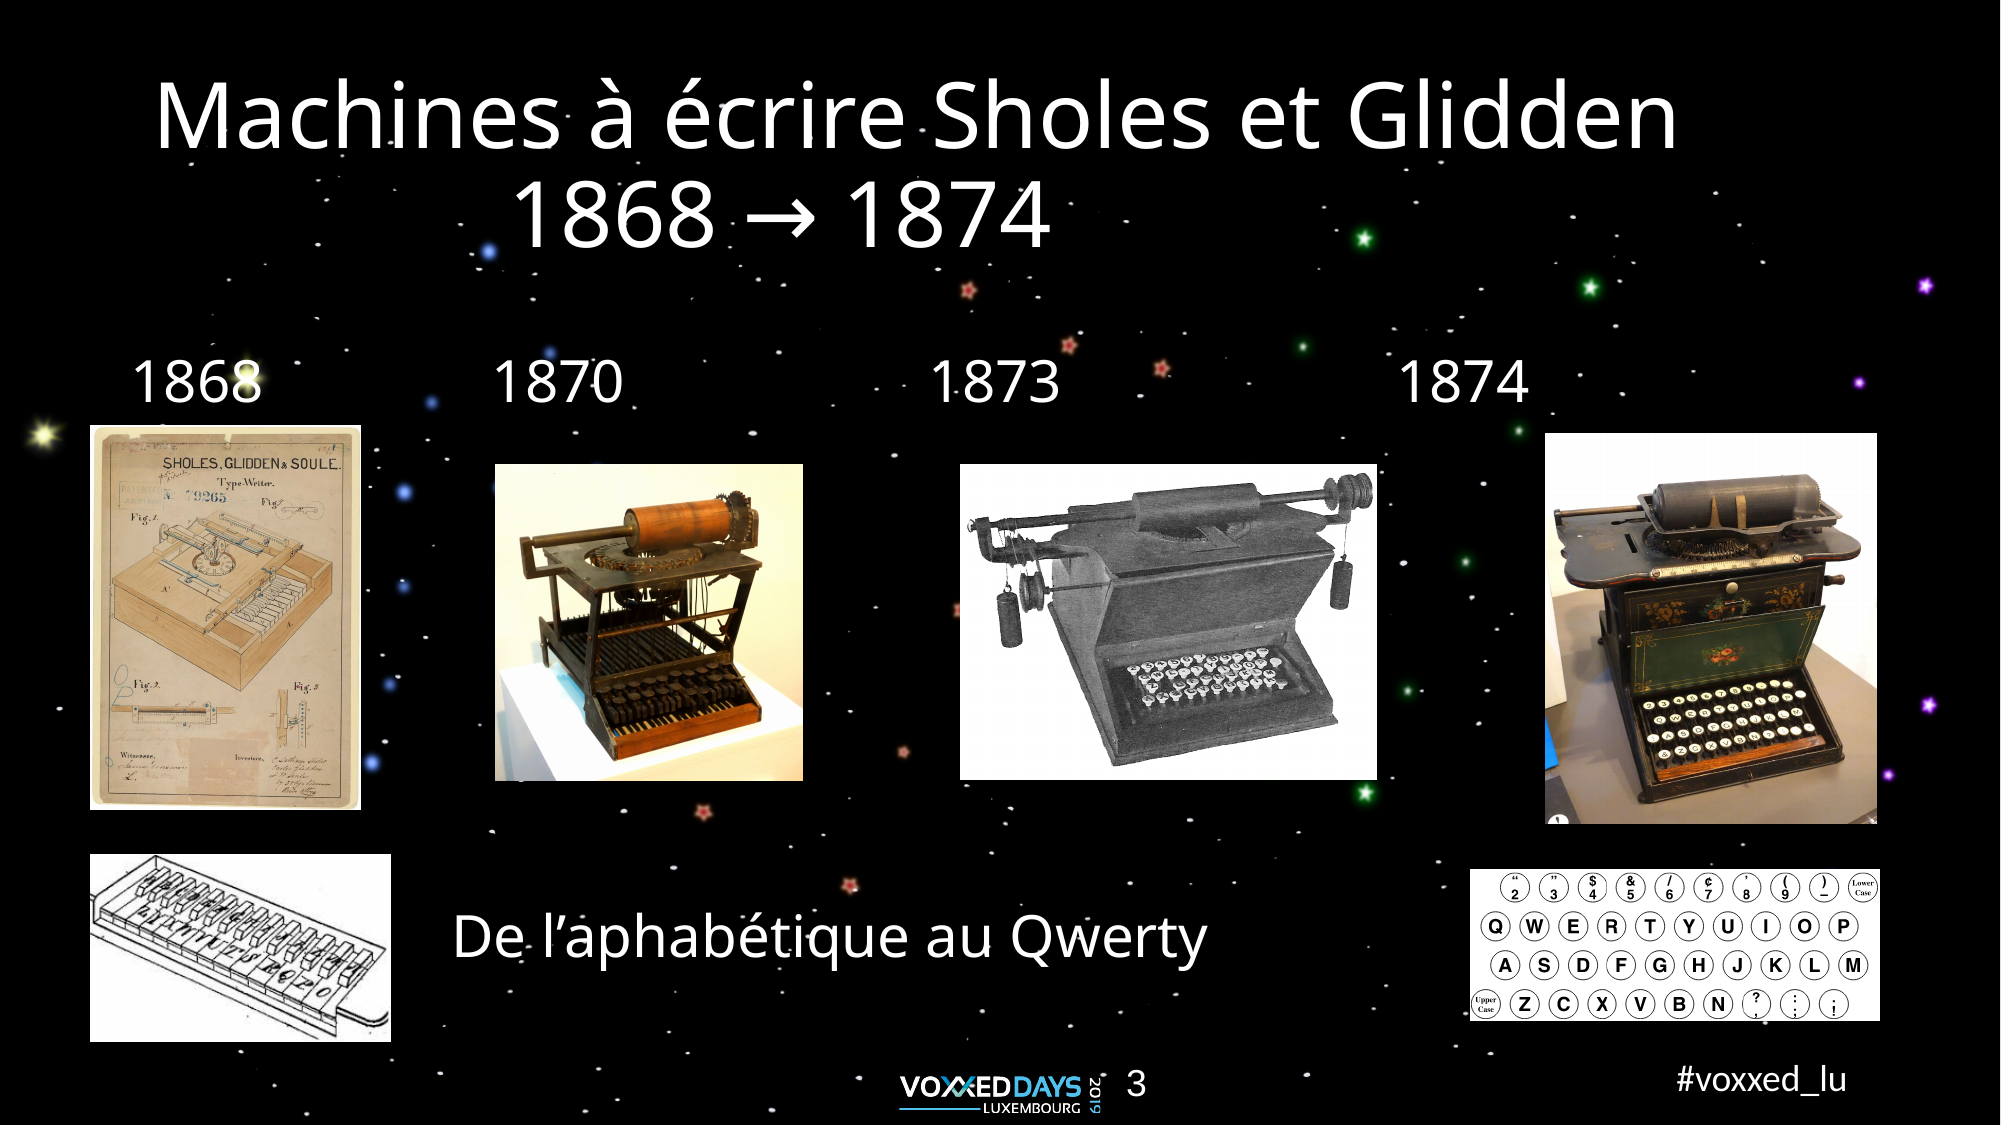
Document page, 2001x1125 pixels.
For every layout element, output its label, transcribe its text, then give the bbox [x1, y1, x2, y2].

text_box <number> [1111, 1054, 1741, 1125]
picture [0, 0, 2001, 1125]
title Machines à écrire Sholes et Glidden 1868 → 1874 [137, 59, 1863, 278]
list 1868 1870 1873 1874 De l’aphabétique au Qwerty [45, 345, 1863, 1014]
